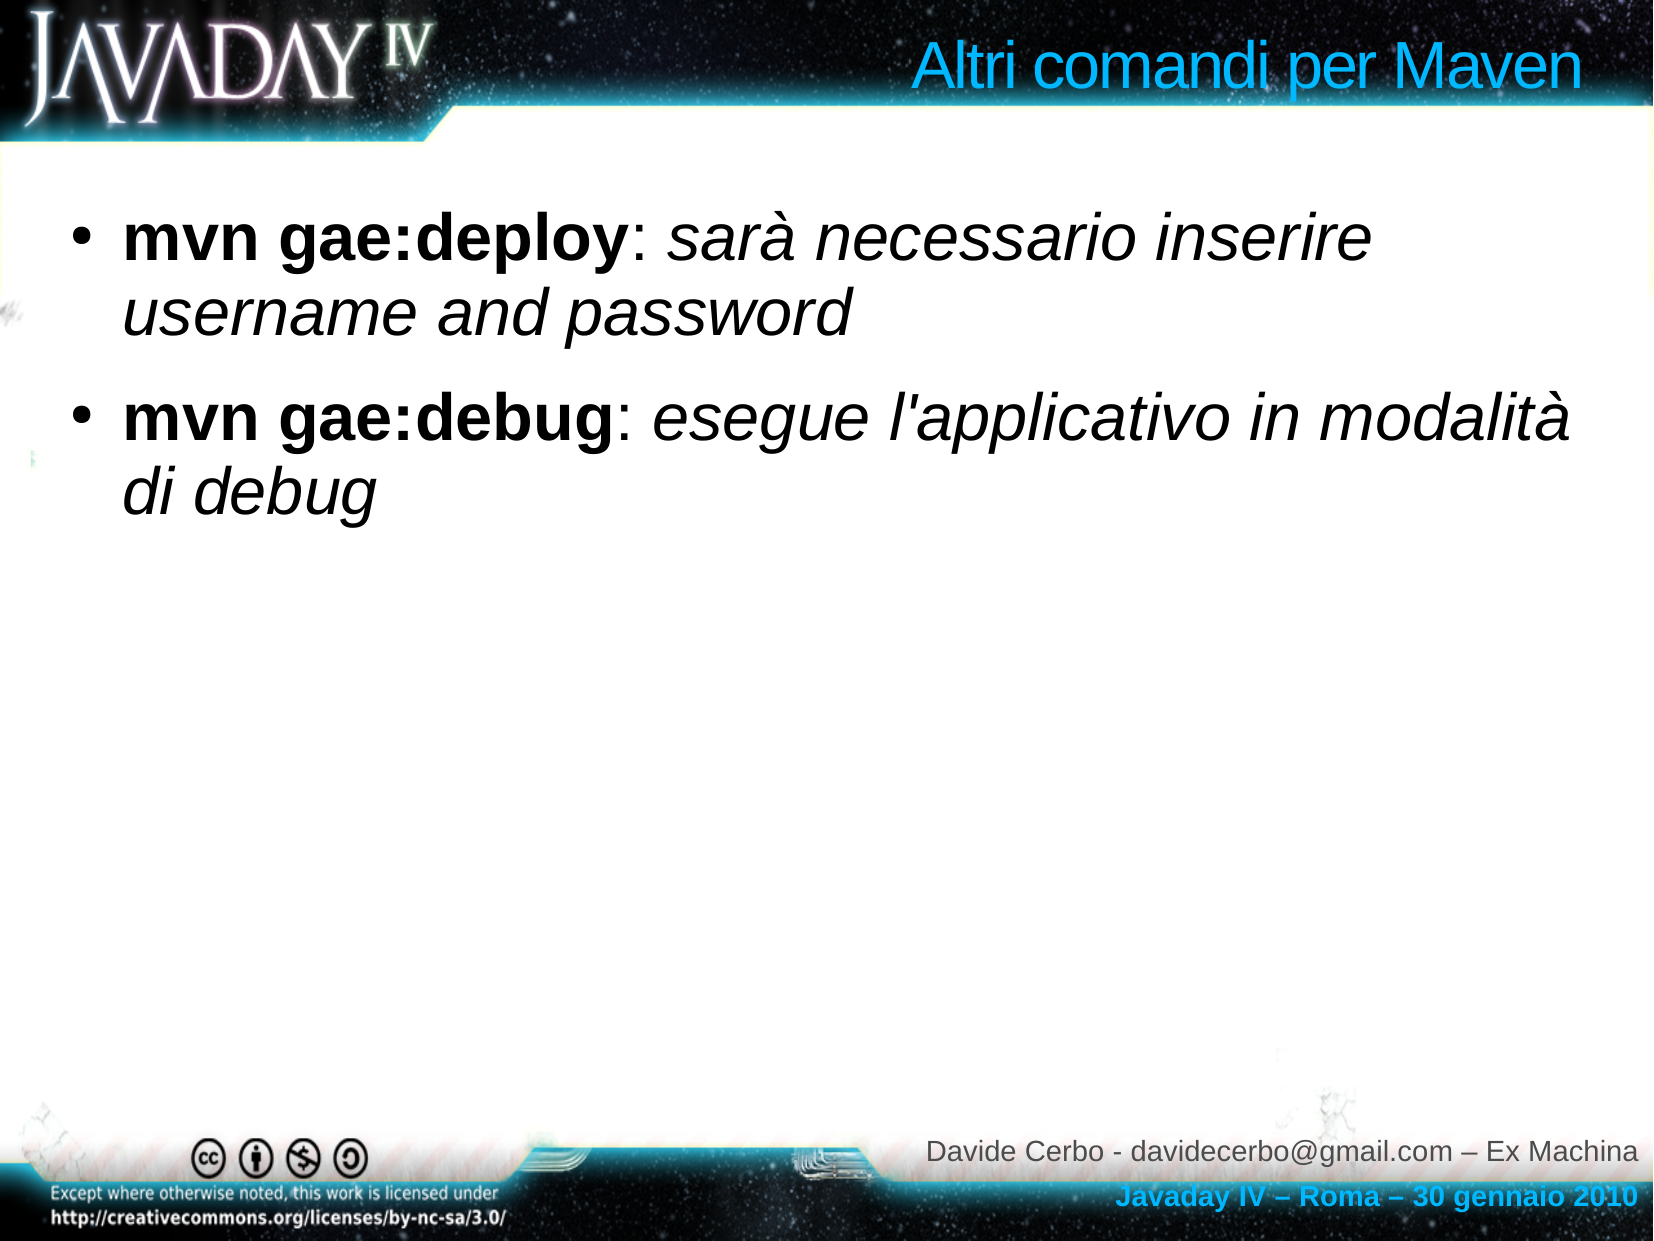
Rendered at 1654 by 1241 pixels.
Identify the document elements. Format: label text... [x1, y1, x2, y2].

picture [0, 0, 1653, 1241]
list mvn gae:deploy: sarà necessario inserire username and password mvn gae:debug: esegue l'applicativo in modalità di debug [52, 200, 1594, 1020]
title Altri comandi per Maven [108, 0, 1585, 169]
